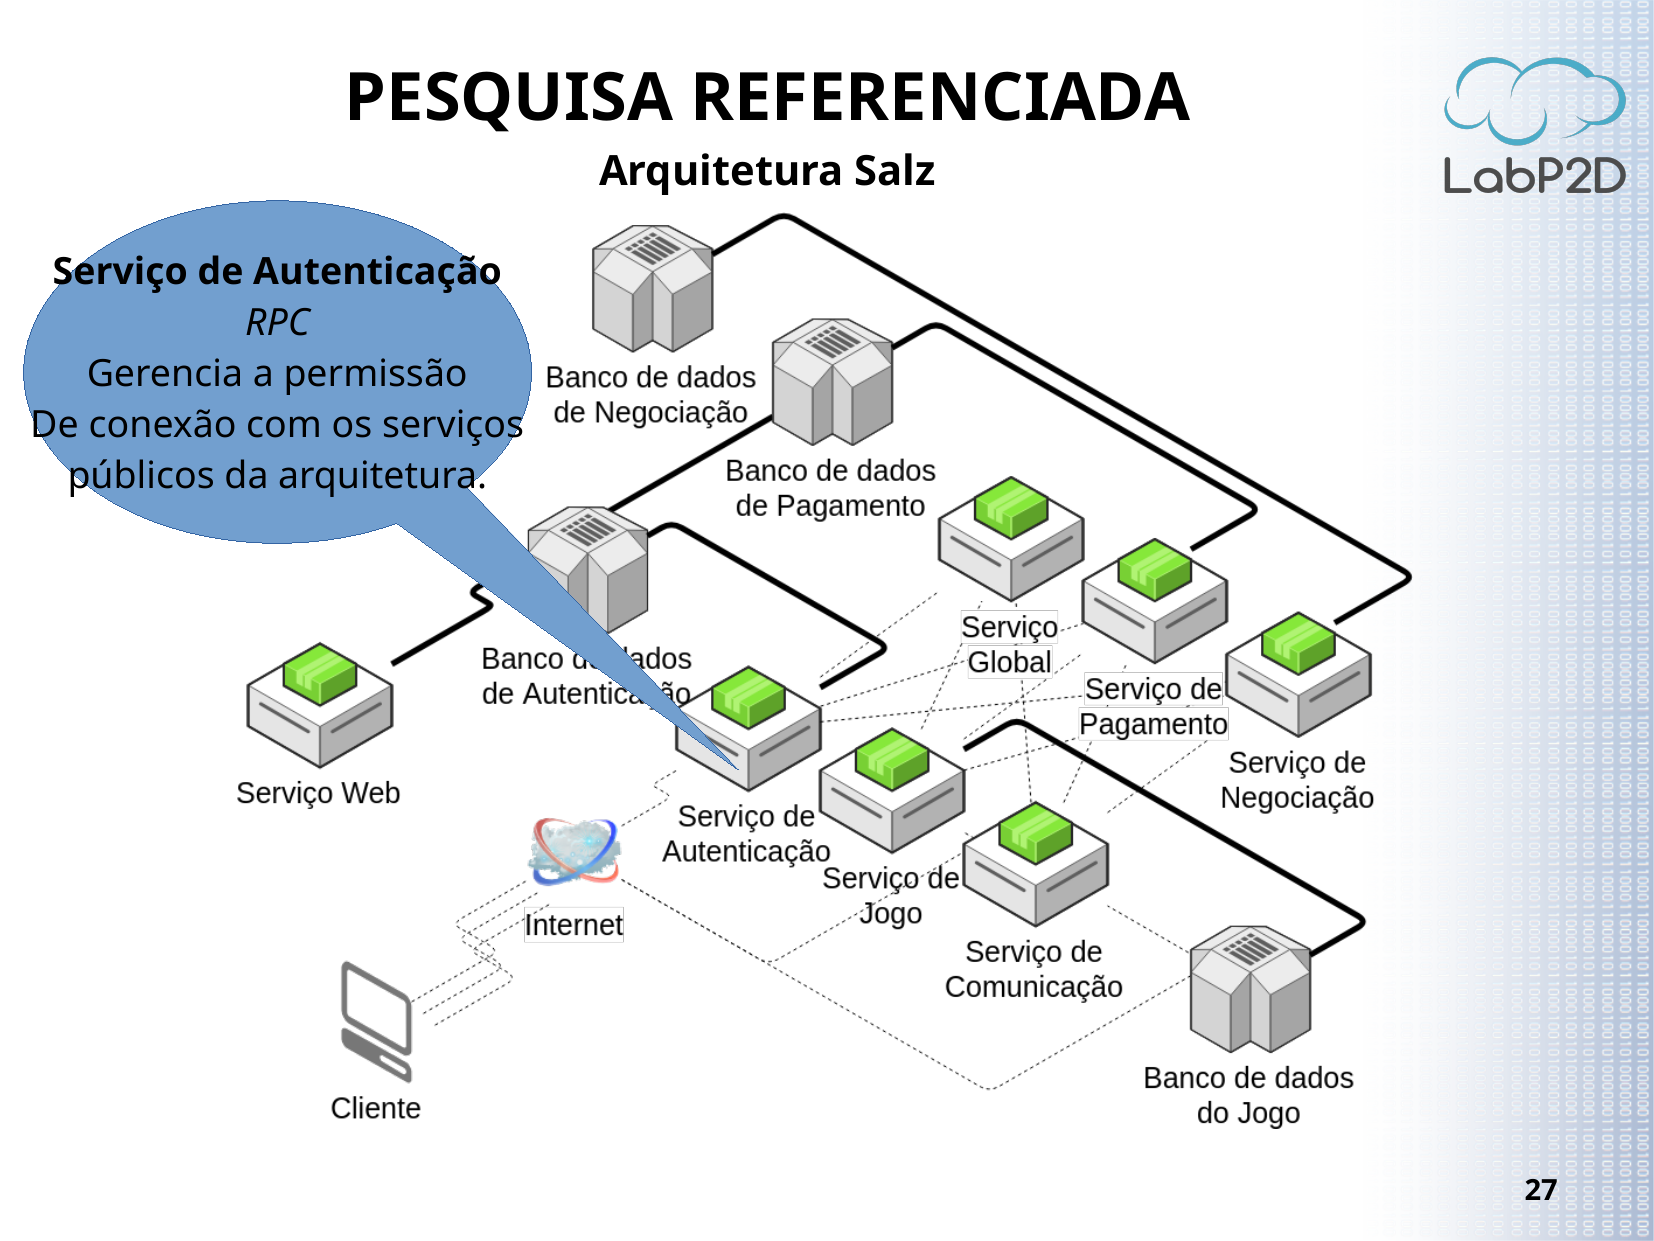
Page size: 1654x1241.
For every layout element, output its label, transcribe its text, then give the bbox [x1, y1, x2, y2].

picture [485, 268, 494, 279]
text_box Serviço de Autenticação RPC Gerencia a permissão De conexão com os serviços públicos da arquitetura. [23, 200, 739, 770]
title PESQUISA REFERENCIADA Arquitetura Salz [82, 19, 1453, 227]
picture [236, 1, 1654, 1240]
